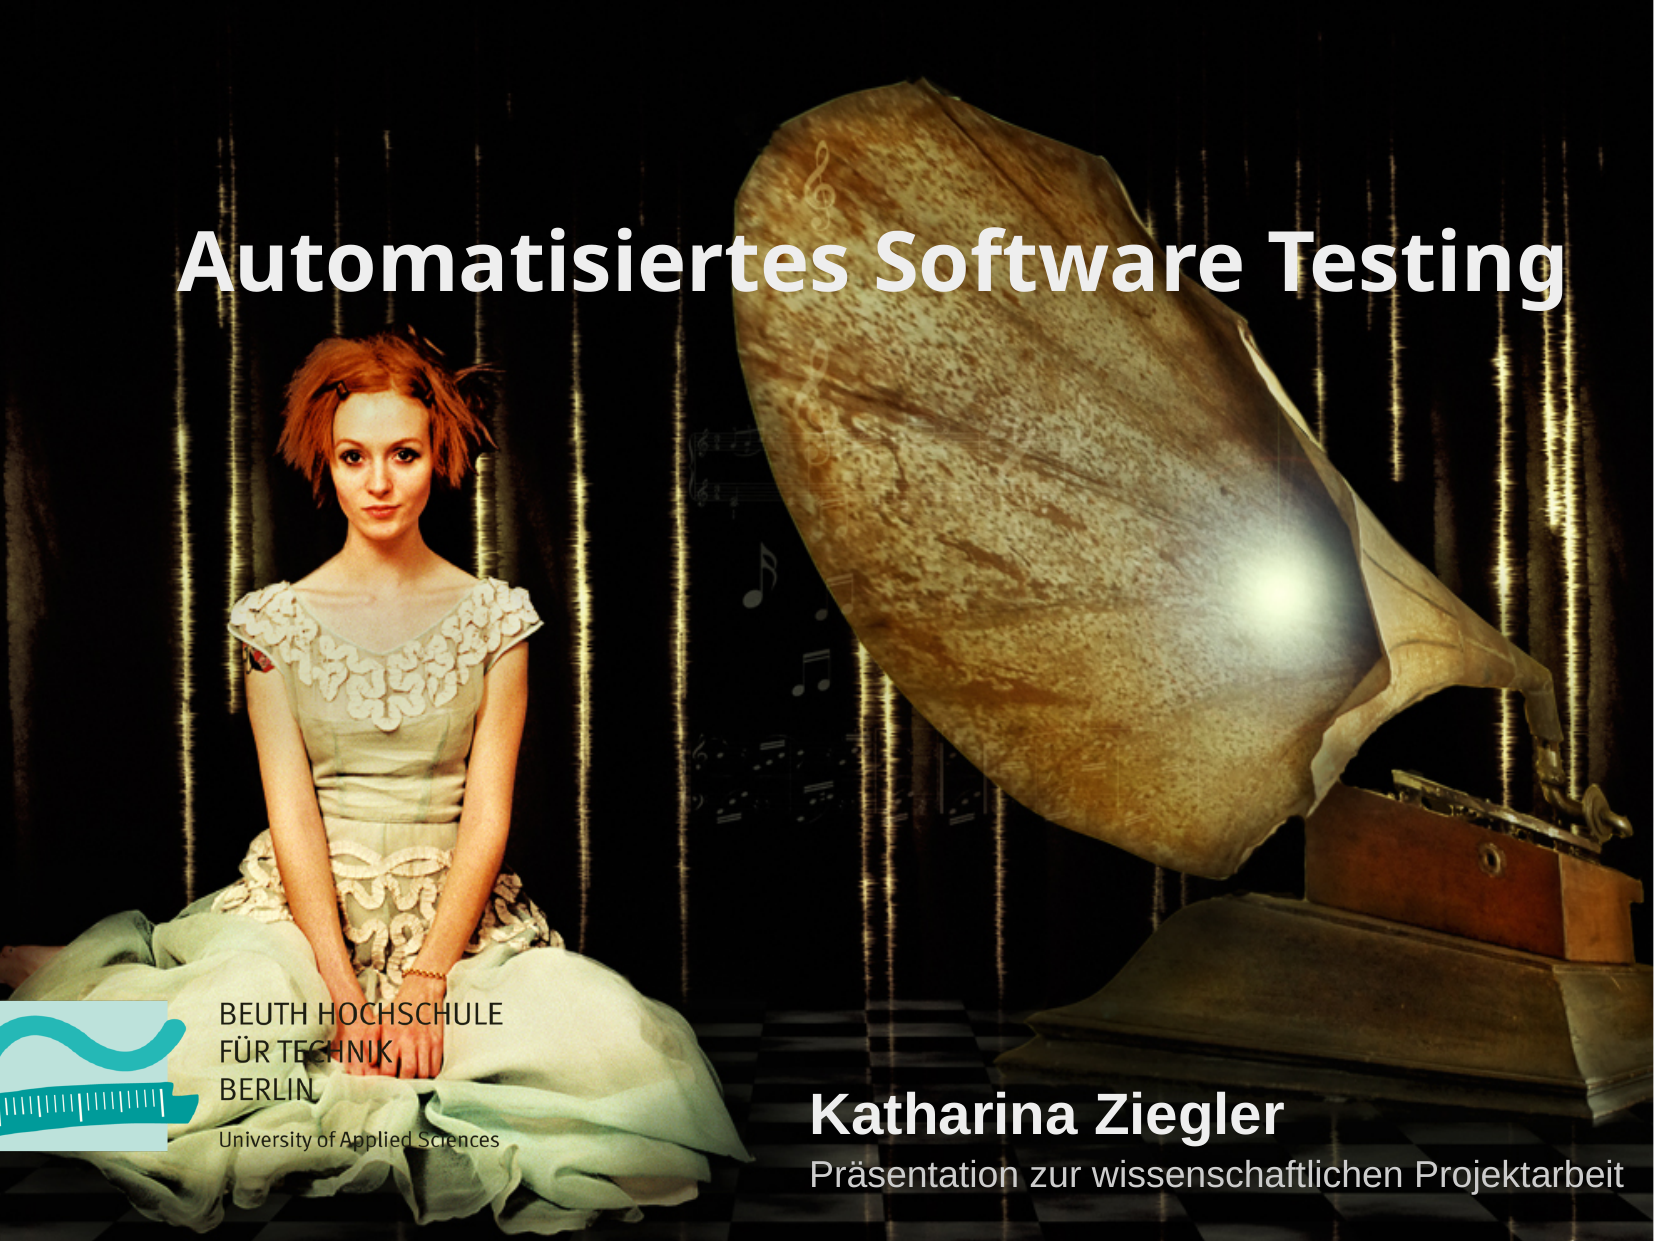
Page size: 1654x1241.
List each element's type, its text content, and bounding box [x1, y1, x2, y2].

picture [0, 0, 1654, 1241]
text_box Katharina Ziegler [794, 1074, 1312, 1145]
text_box Präsentation zur wissenschaftlichen Projektarbeit [794, 1145, 1654, 1241]
text_box Automatisiertes Software Testing [162, 195, 1477, 308]
